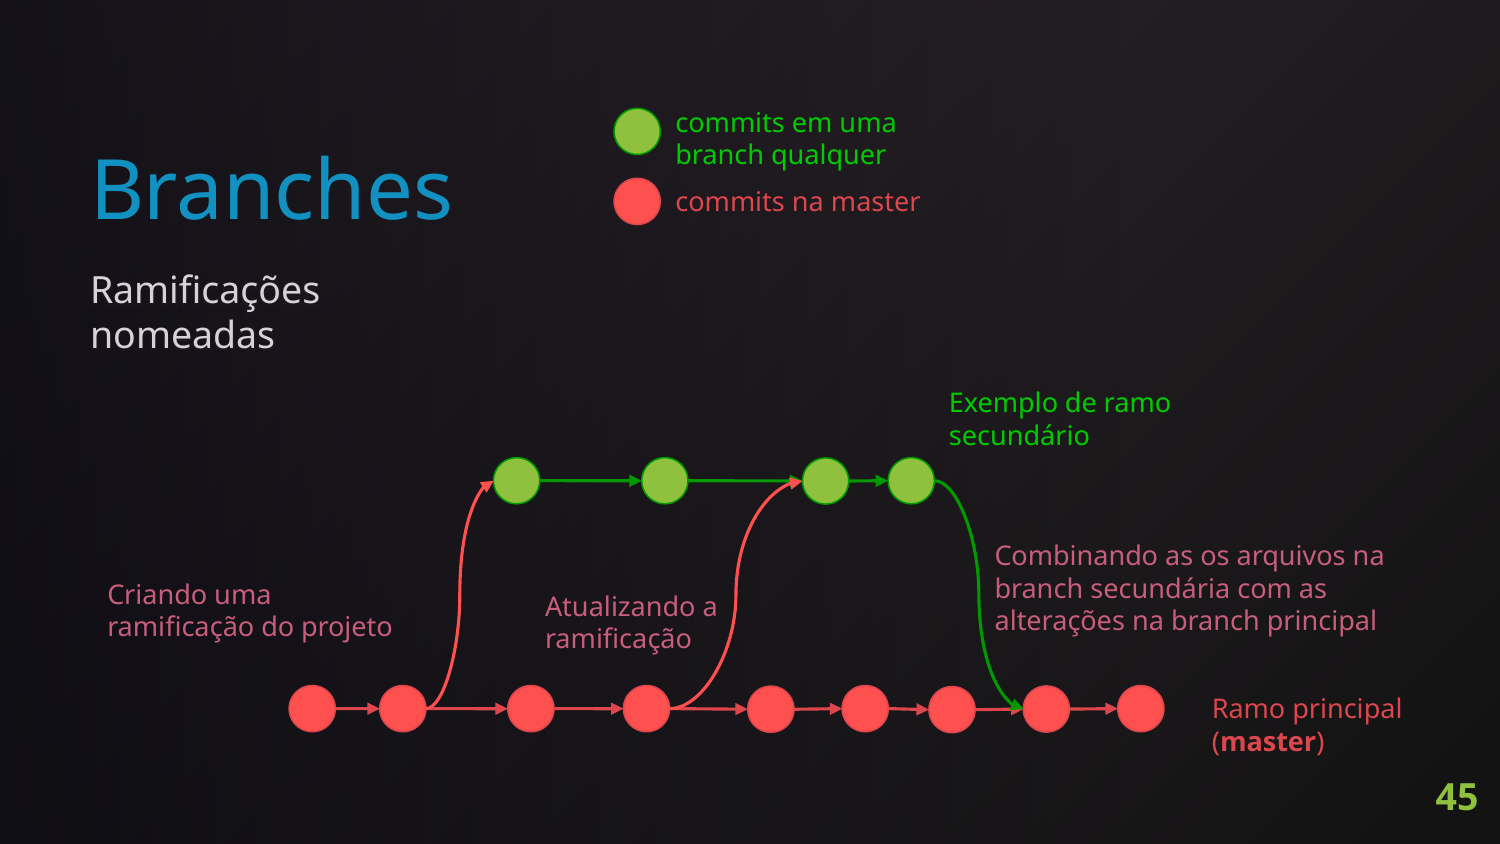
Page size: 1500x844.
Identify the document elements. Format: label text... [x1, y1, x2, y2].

text_box [928, 686, 976, 733]
list Ramificações nomeadas [75, 250, 365, 785]
text_box [747, 686, 794, 733]
text_box Atualizando a ramificação [530, 573, 769, 639]
text_box [1023, 685, 1070, 733]
text_box [1117, 685, 1164, 732]
text_box Ramo principal (master) [1196, 676, 1465, 741]
slide_number <number> [1407, 752, 1494, 844]
text_box [507, 685, 554, 732]
text_box [623, 685, 670, 732]
text_box Criando uma ramificação do projeto [92, 562, 441, 627]
text_box [842, 685, 889, 732]
text_box [802, 457, 849, 505]
text_box [614, 108, 660, 155]
title Branches [75, 71, 1140, 251]
text_box [888, 457, 935, 504]
text_box Exemplo de ramo secundário [934, 370, 1254, 436]
text_box [641, 457, 688, 504]
text_box [379, 685, 426, 732]
text_box [614, 178, 660, 225]
text_box commits em uma branch qualquer [660, 90, 980, 155]
text_box Combinando as os arquivos na branch secundária com as alterações na branch principal [979, 523, 1440, 588]
text_box [493, 457, 540, 504]
text_box [289, 685, 336, 732]
text_box commits na master [660, 169, 1009, 234]
